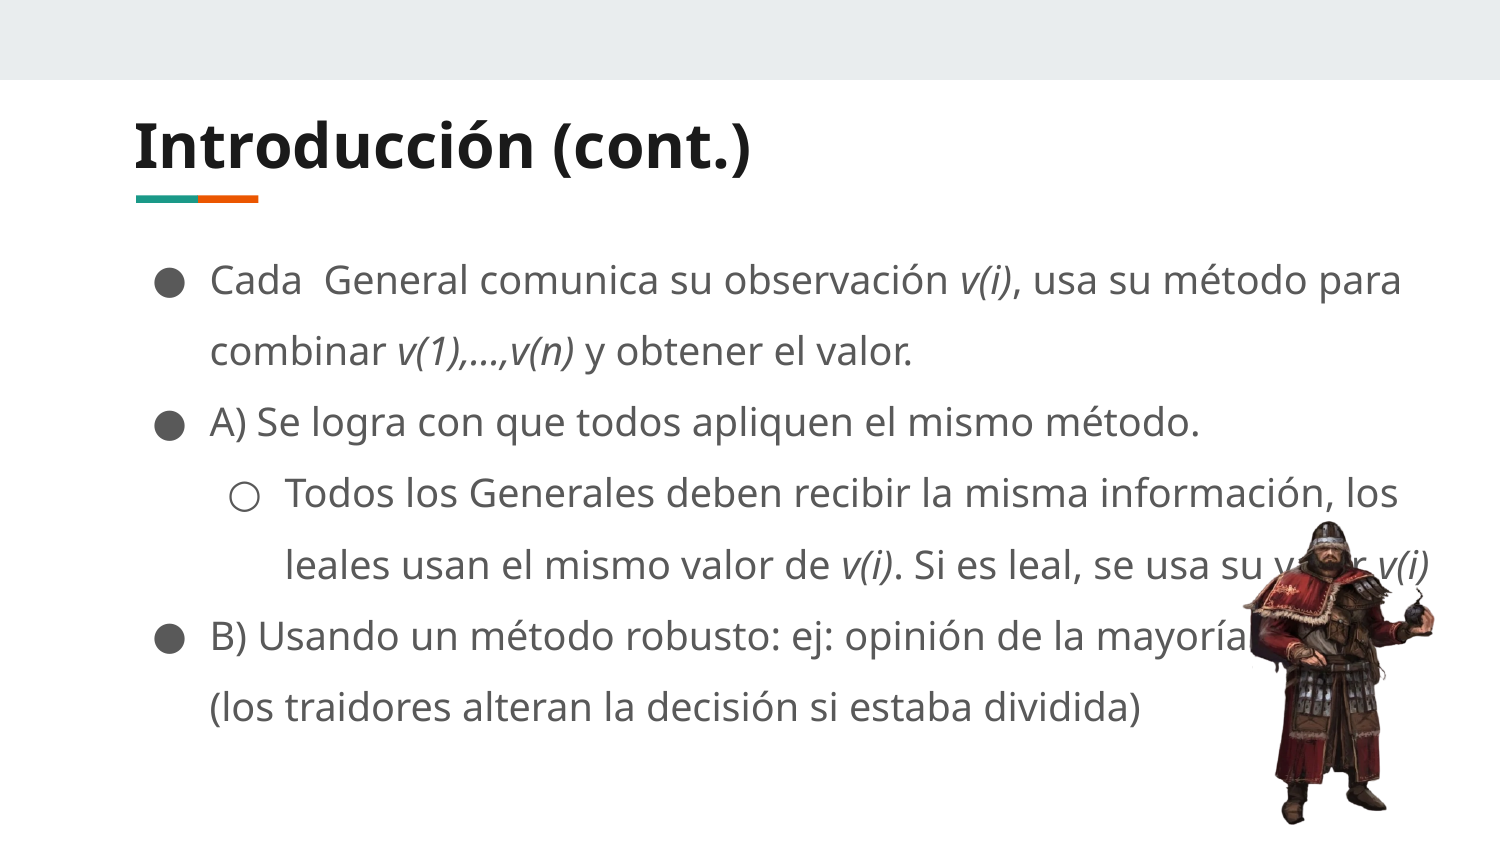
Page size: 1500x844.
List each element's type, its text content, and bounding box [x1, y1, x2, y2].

title Introducción (cont.) [119, 91, 1381, 180]
list Cada General comunica su observación v(i), usa su método para combinar v(1),...,v(n) y obtener el valor. A) Se logra con que todos apliquen el mismo método. Todos los Generales deben recibir la misma información, los leales usan el mismo valor de v(i). Si es leal, se usa su valor v(i) B) Usando un método robusto: ej: opinión de la mayoría (los traidores alteran la decisión si estaba dividida) [119, 216, 1461, 587]
picture [1240, 507, 1436, 826]
